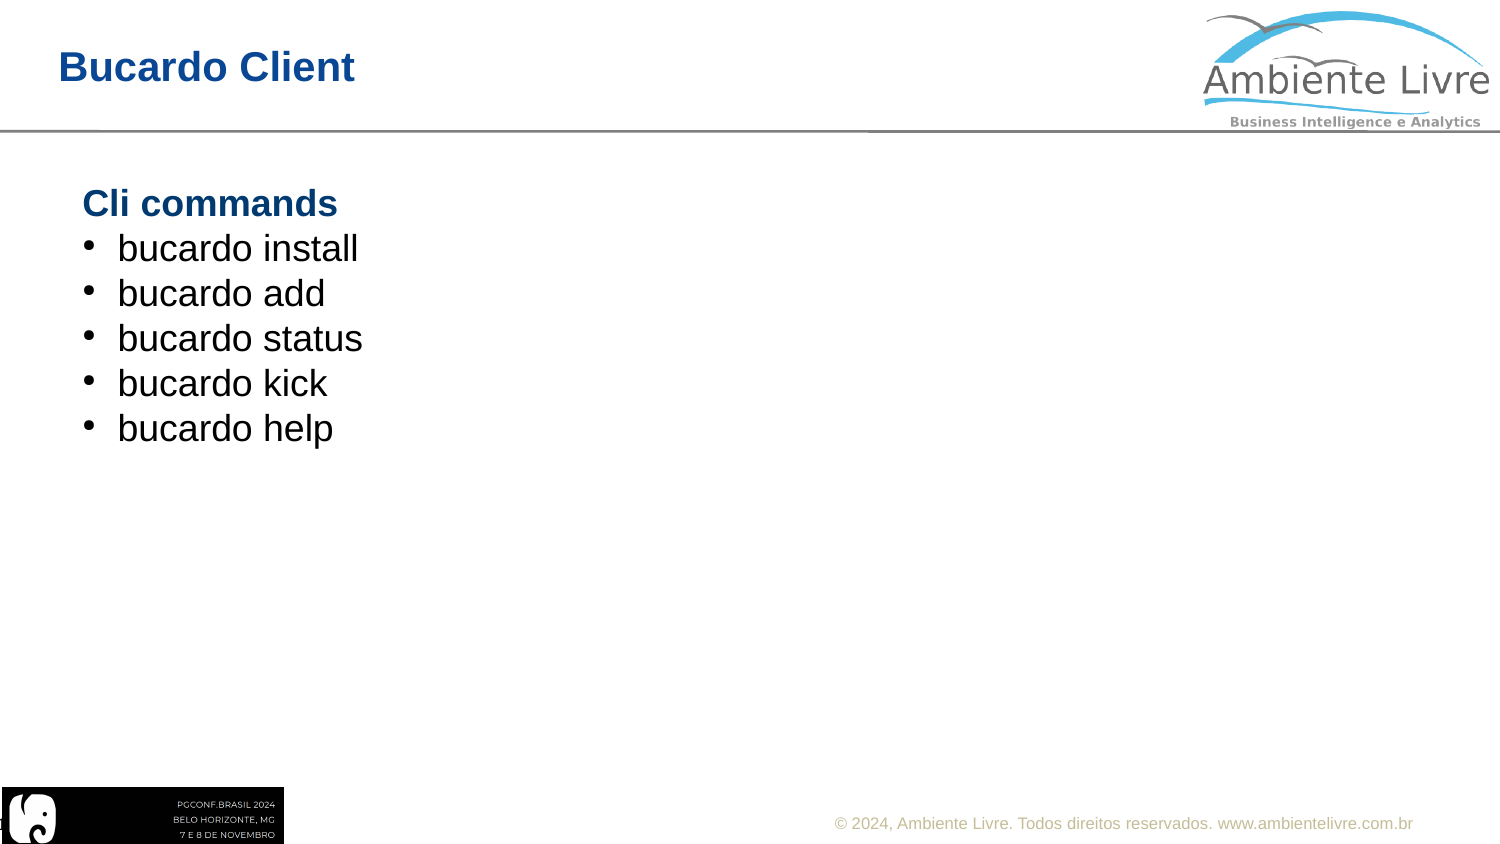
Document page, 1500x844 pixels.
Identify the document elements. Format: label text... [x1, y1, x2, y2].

picture [1203, 11, 1489, 129]
text_box Cli commands bucardo install bucardo add bucardo status bucardo kick bucardo help [67, 171, 1382, 457]
title Bucardo Client [43, 8, 1127, 129]
picture [2, 787, 284, 844]
